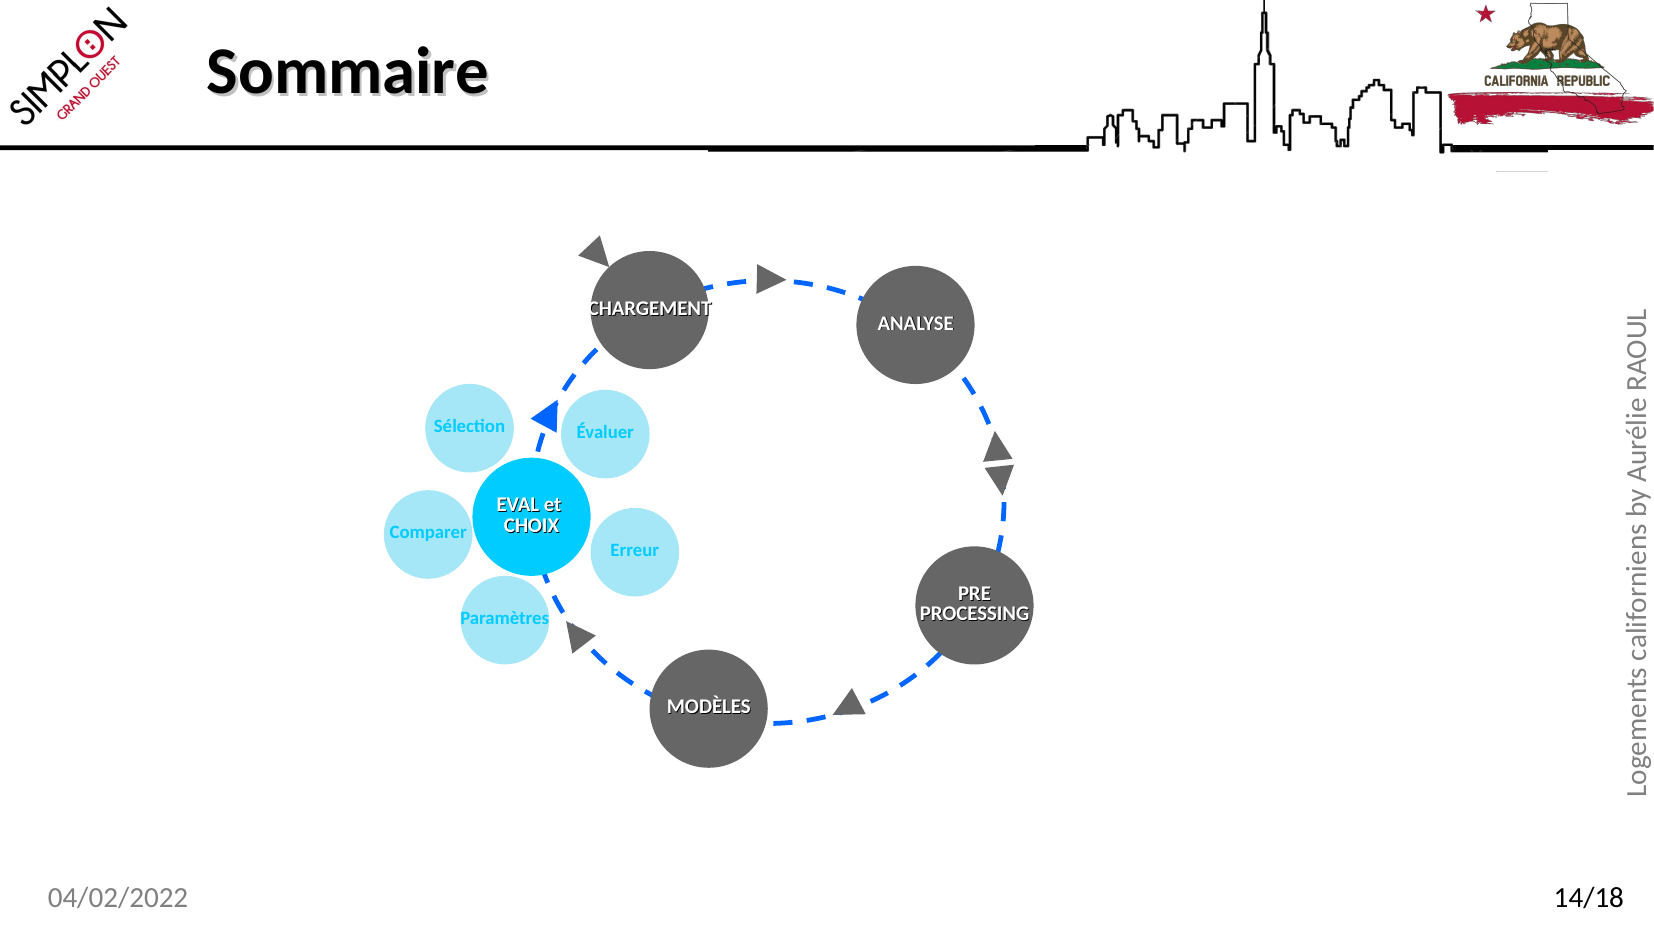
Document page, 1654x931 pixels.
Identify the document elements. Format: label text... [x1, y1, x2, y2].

picture [708, 0, 1654, 172]
text_box [530, 264, 1015, 724]
text_box CHARGEMENT [590, 250, 709, 370]
text_box Sélection [425, 383, 514, 473]
text_box Paramètres [460, 575, 550, 665]
text_box Évaluer [561, 389, 650, 479]
text_box EVAL et CHOIX [472, 457, 591, 576]
text_box MODÈLES [649, 649, 768, 768]
picture [2, 2, 147, 145]
text_box ANALYSE [856, 265, 975, 385]
text_box Comparer [383, 490, 473, 579]
text_box PRE PROCESSING [915, 546, 1034, 665]
text_box Erreur [590, 507, 680, 597]
text_box [578, 235, 610, 268]
title Sommaire [206, 24, 1447, 129]
